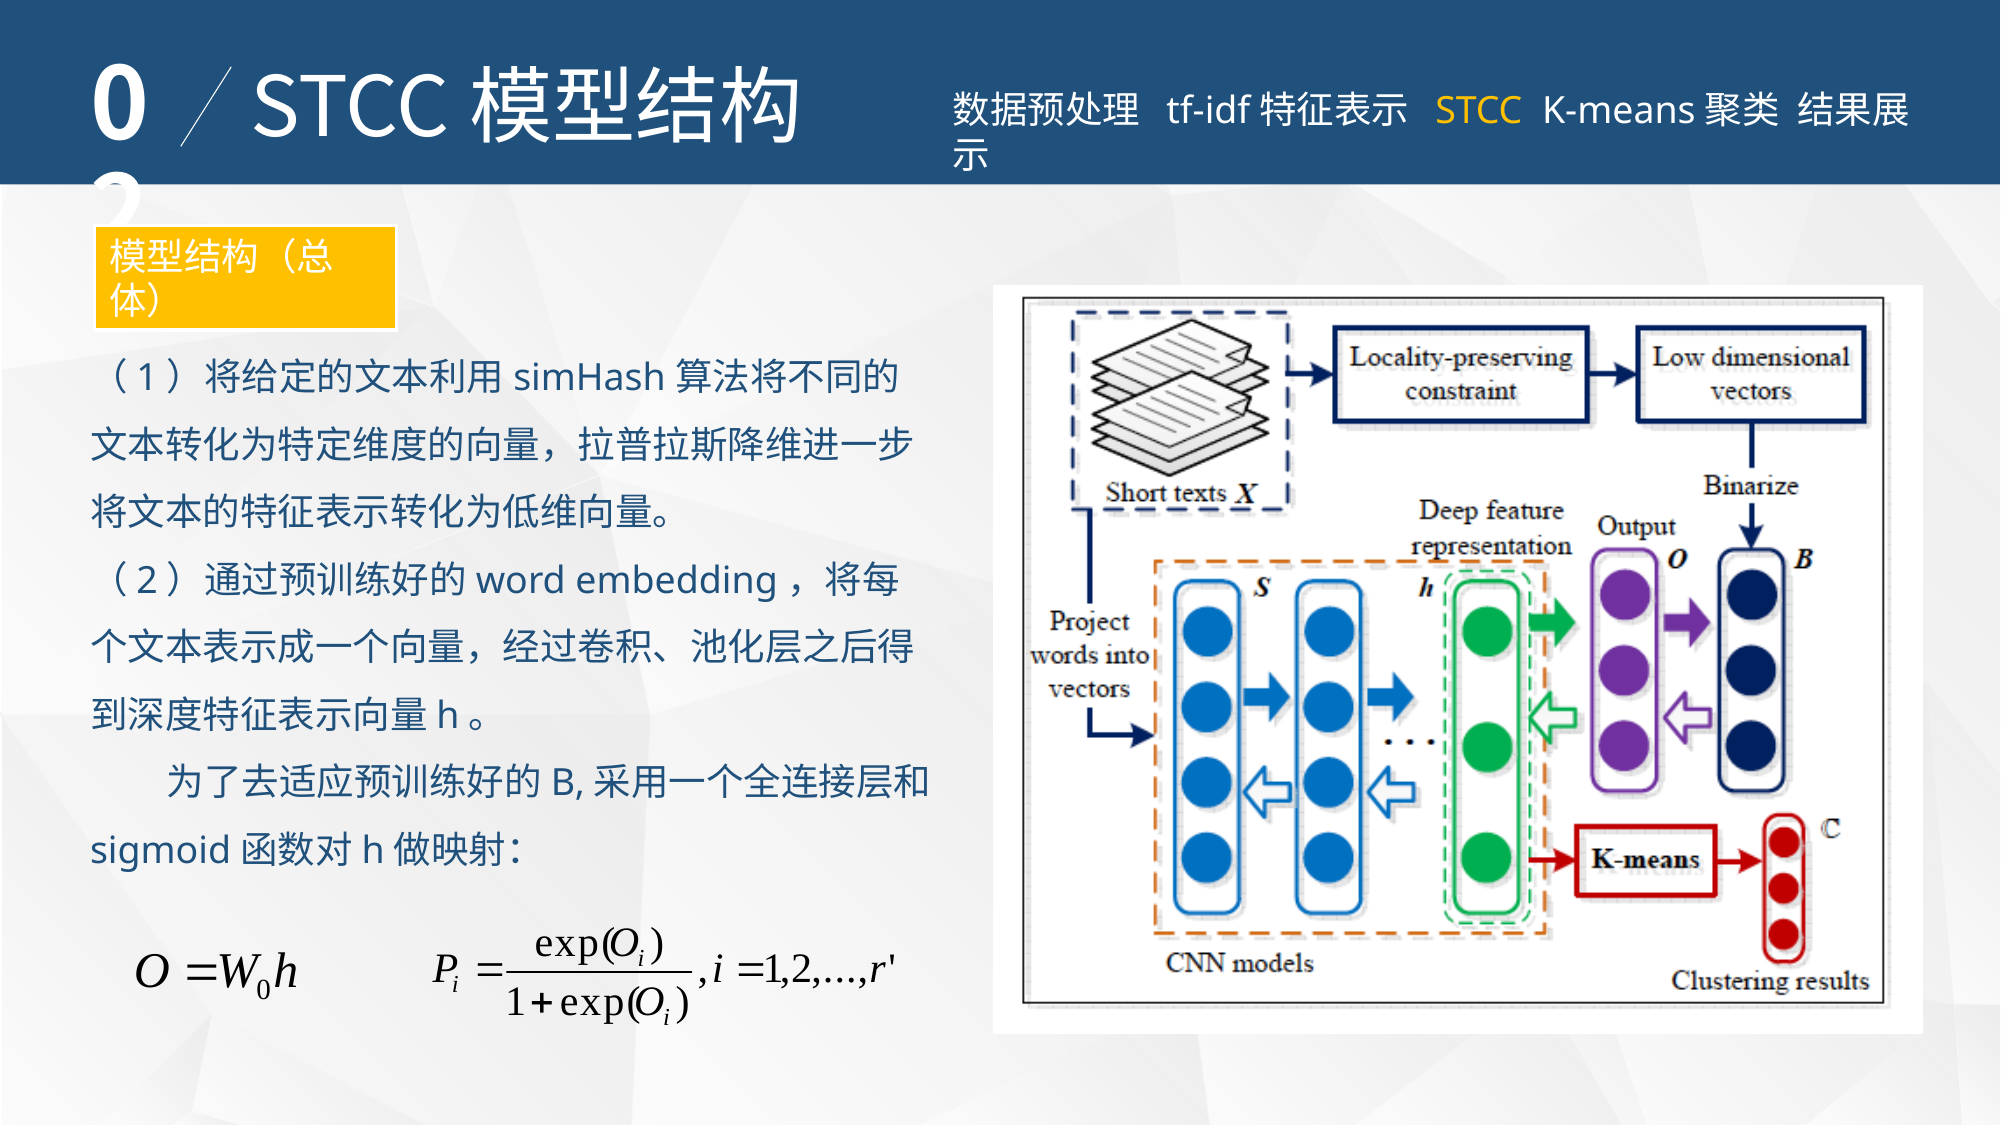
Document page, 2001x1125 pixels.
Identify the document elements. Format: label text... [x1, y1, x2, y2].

text_box 数据预处理 tf-idf特征表示 STCC K-means聚类 结果展示 [937, 78, 1961, 184]
text_box （1）将给定的文本利用simHash算法将不同的文本转化为特定维度的向量，拉普拉斯降维进一步将文本的特征表示转化为低维向量。 （2）通过预训练好的word embedding，将每个文本表示成一个向量，经过卷积、池化层之后得到深度特征表示向量h。 为了去适应预训练好的B,采用一个全连接层和sigmoid函数对h做映射： [75, 323, 949, 879]
list STCC模型结构 [235, 57, 820, 139]
text_box 模型结构（总体） [94, 225, 397, 323]
picture [0, 0, 2001, 1125]
list 02 [75, 45, 218, 212]
